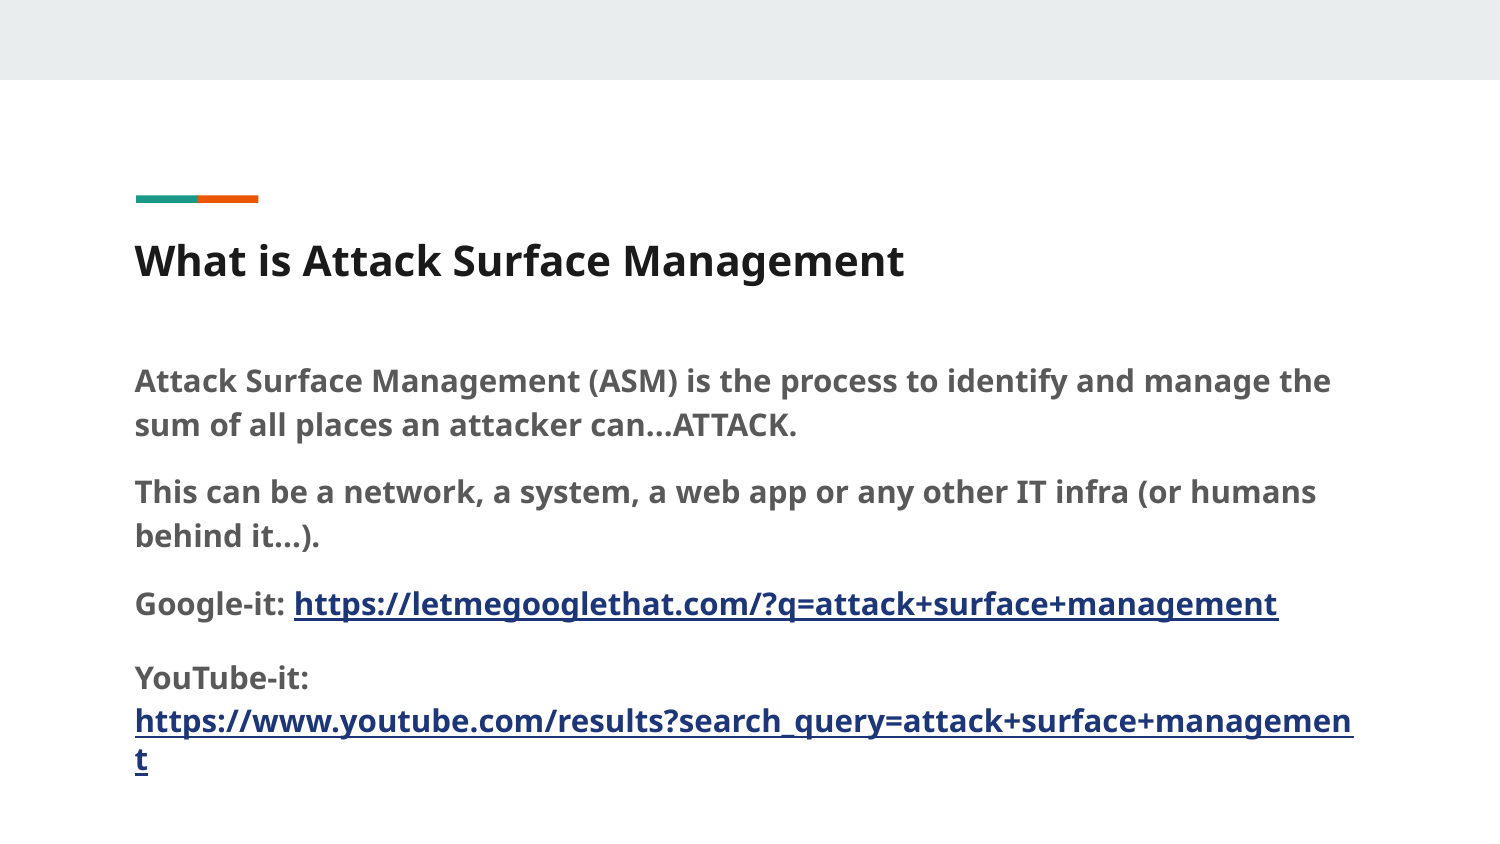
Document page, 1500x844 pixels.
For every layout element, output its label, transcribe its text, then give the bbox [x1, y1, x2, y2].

title What is Attack Surface Management [119, 216, 1381, 305]
list Attack Surface Management (ASM) is the process to identify and manage the sum of all places an attacker can...ATTACK. This can be a network, a system, a web app or any other IT infra (or humans behind it...). Google-it: https://letmegooglethat.com/?q=attack+surface+management YouTube-it: https://www.youtube.com/results?search_query=attack+surface+management [119, 341, 1381, 753]
